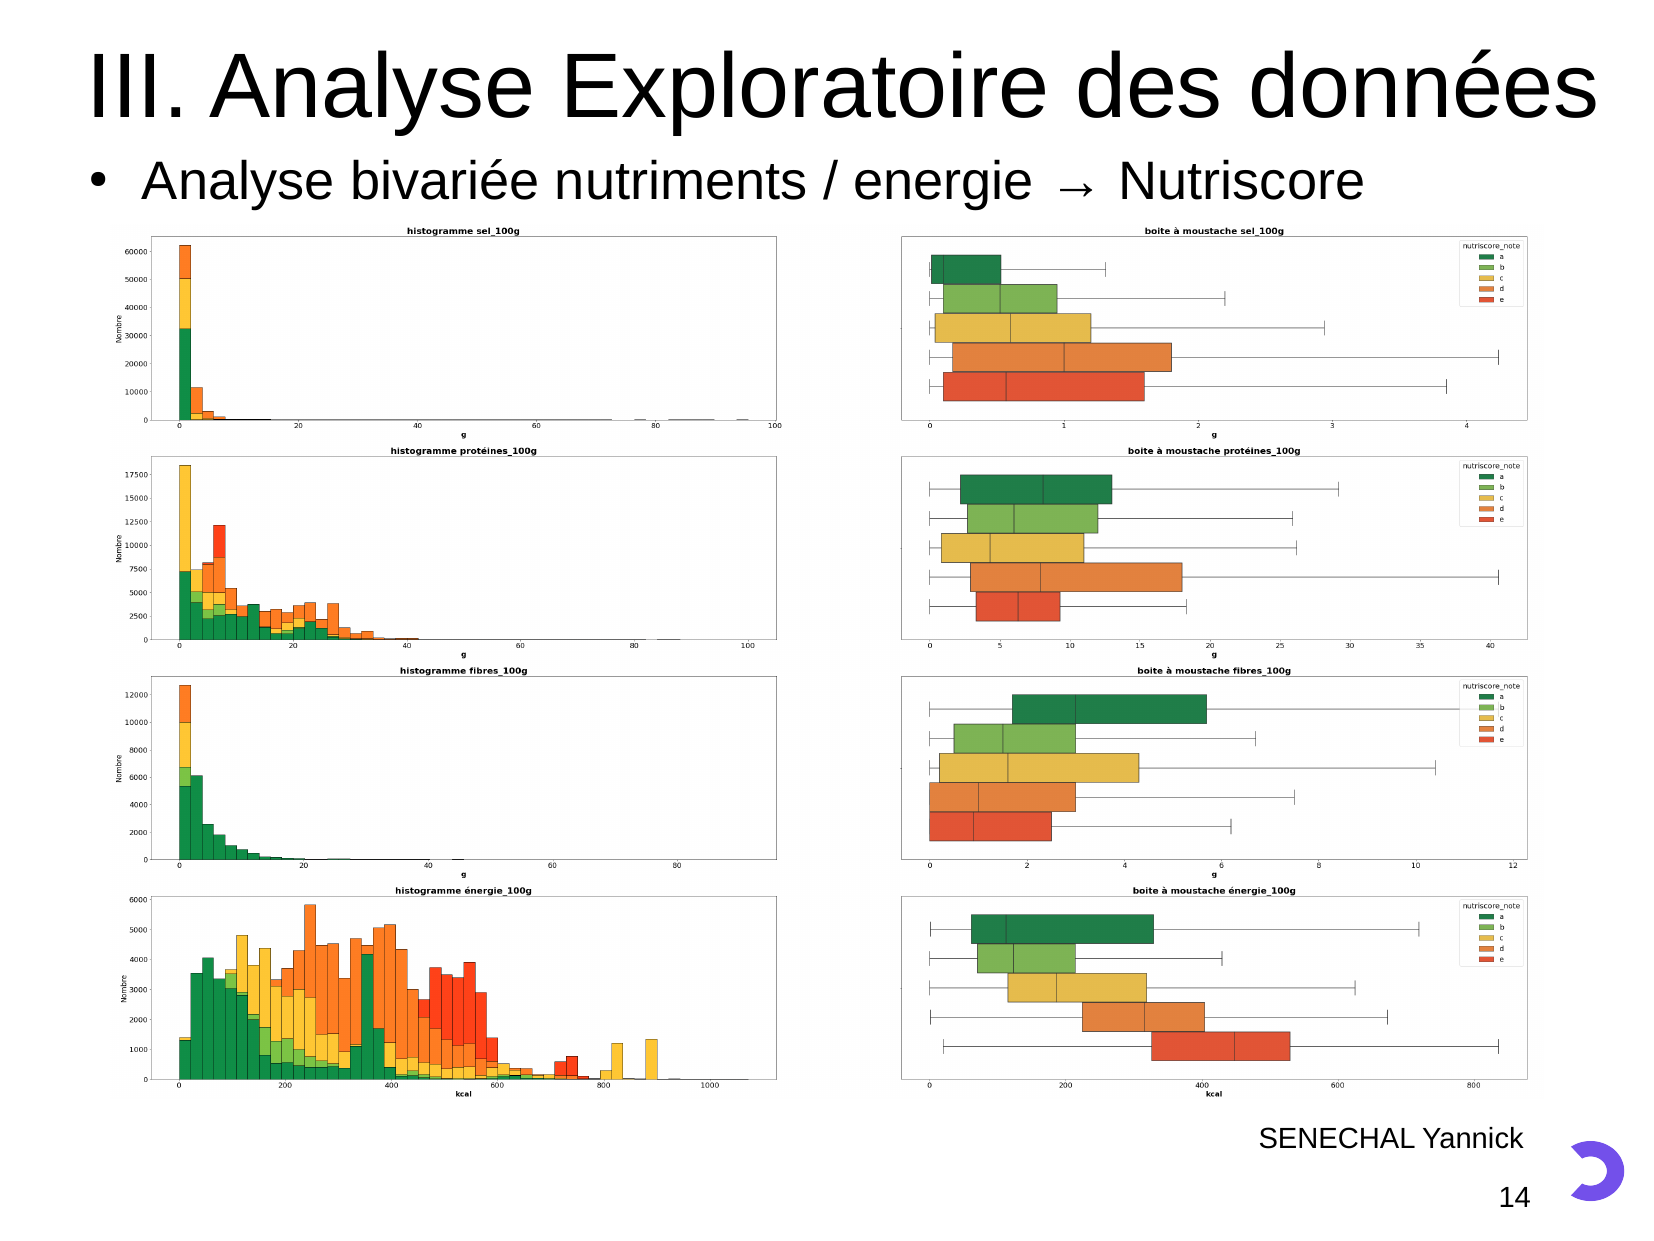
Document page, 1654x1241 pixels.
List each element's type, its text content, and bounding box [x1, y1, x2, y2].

picture [110, 969, 1544, 1099]
picture [1539, 1125, 1642, 1217]
list Analyse bivariée nutriments / energie → Nutriscore [70, 150, 1560, 969]
title III. Analyse Exploratoire des données [47, 0, 1607, 189]
